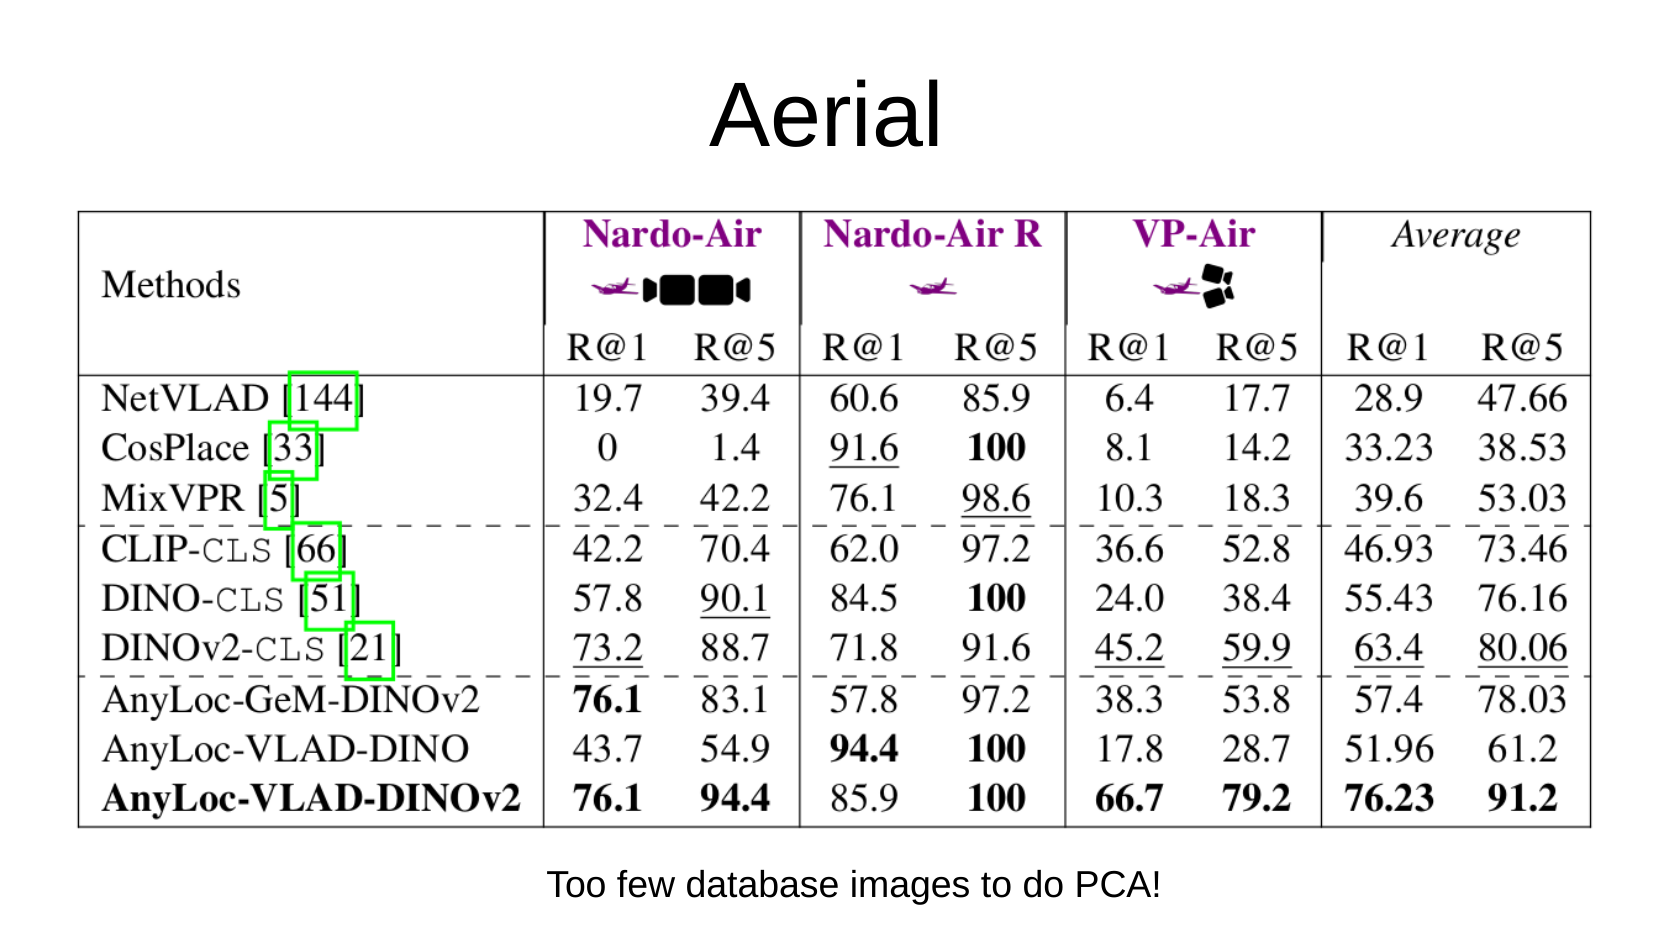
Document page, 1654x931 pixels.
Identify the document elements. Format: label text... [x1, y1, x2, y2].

title Aerial [82, 37, 1571, 193]
text_box Too few database images to do PCA! [531, 856, 1179, 914]
picture [73, 206, 1595, 833]
